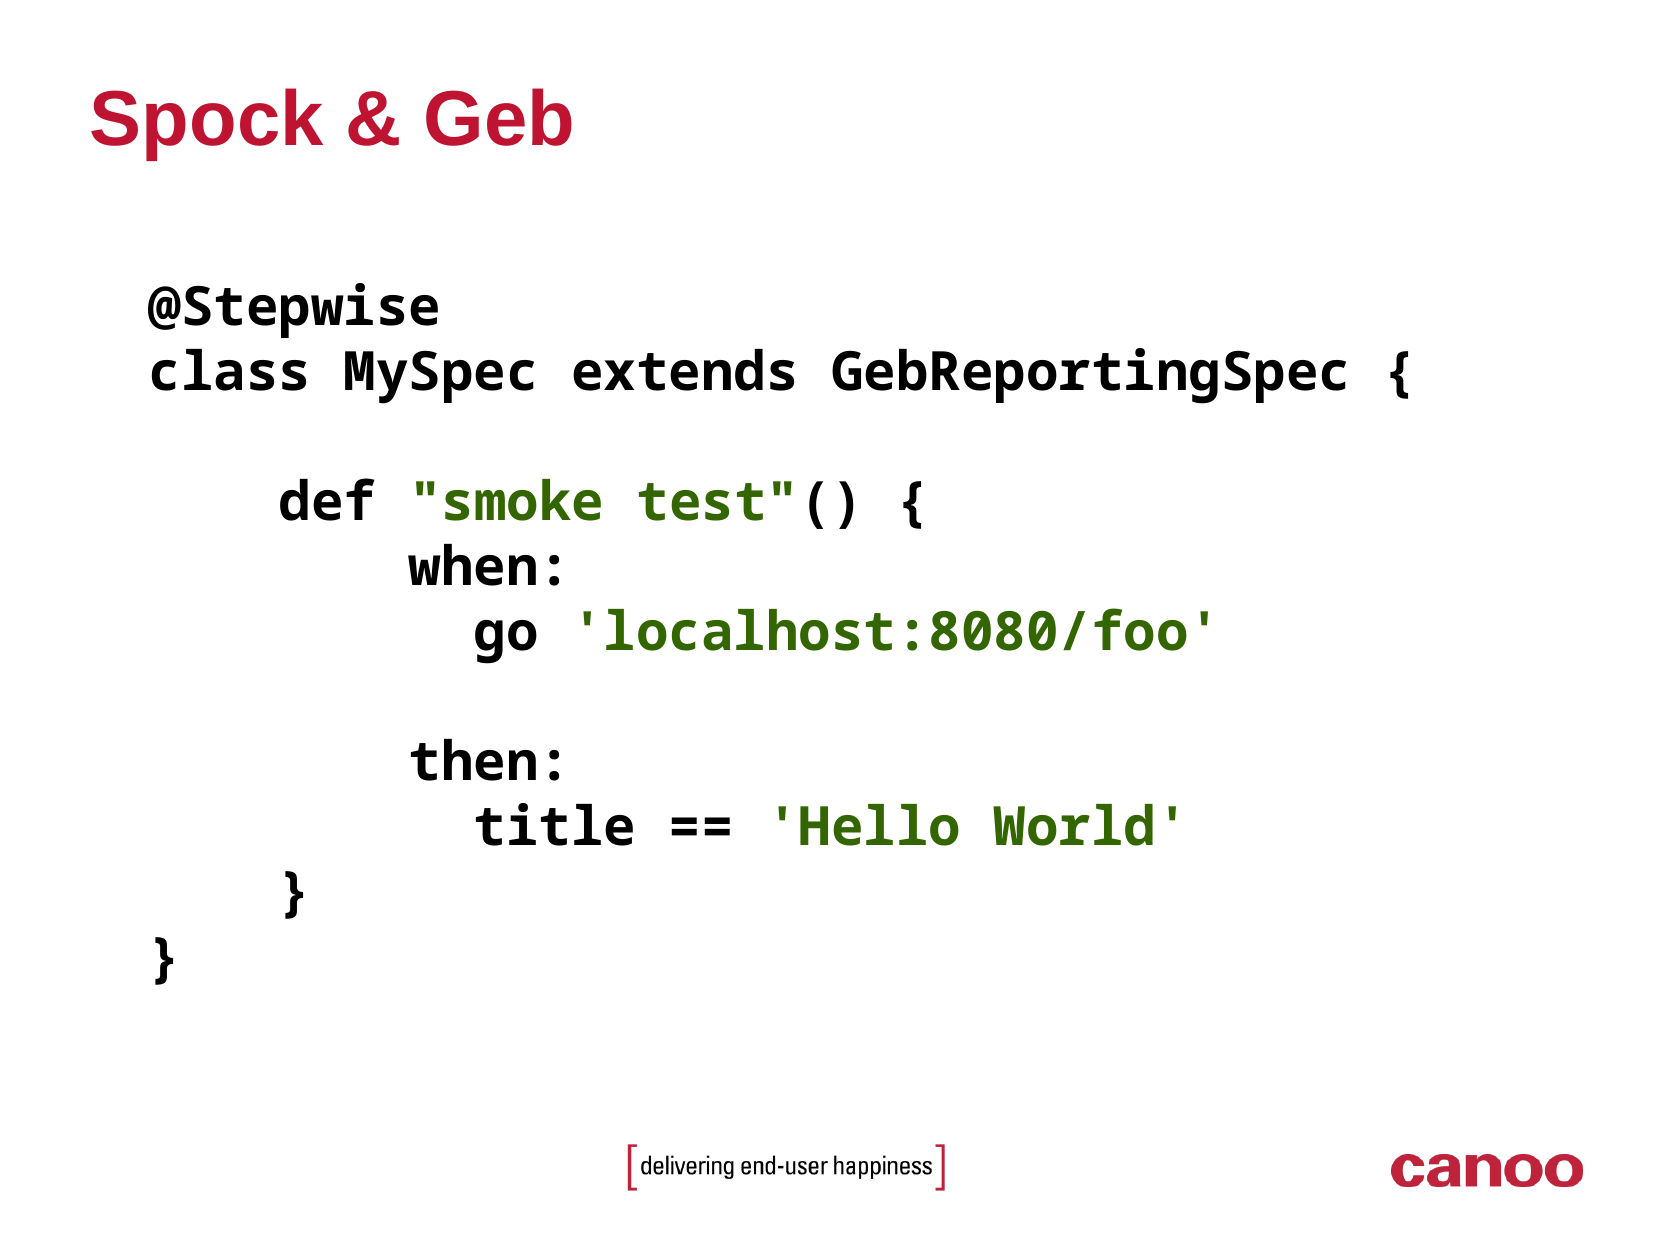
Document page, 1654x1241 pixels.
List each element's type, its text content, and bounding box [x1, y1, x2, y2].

list @Stepwise class MySpec extends GebReportingSpec { def "smoke test"() { when: go 'localhost:8080/foo' then: title == 'Hello World' } } [134, 263, 1546, 1201]
title Spock & Geb [75, 60, 1591, 181]
picture [1546, 1154, 1583, 1187]
